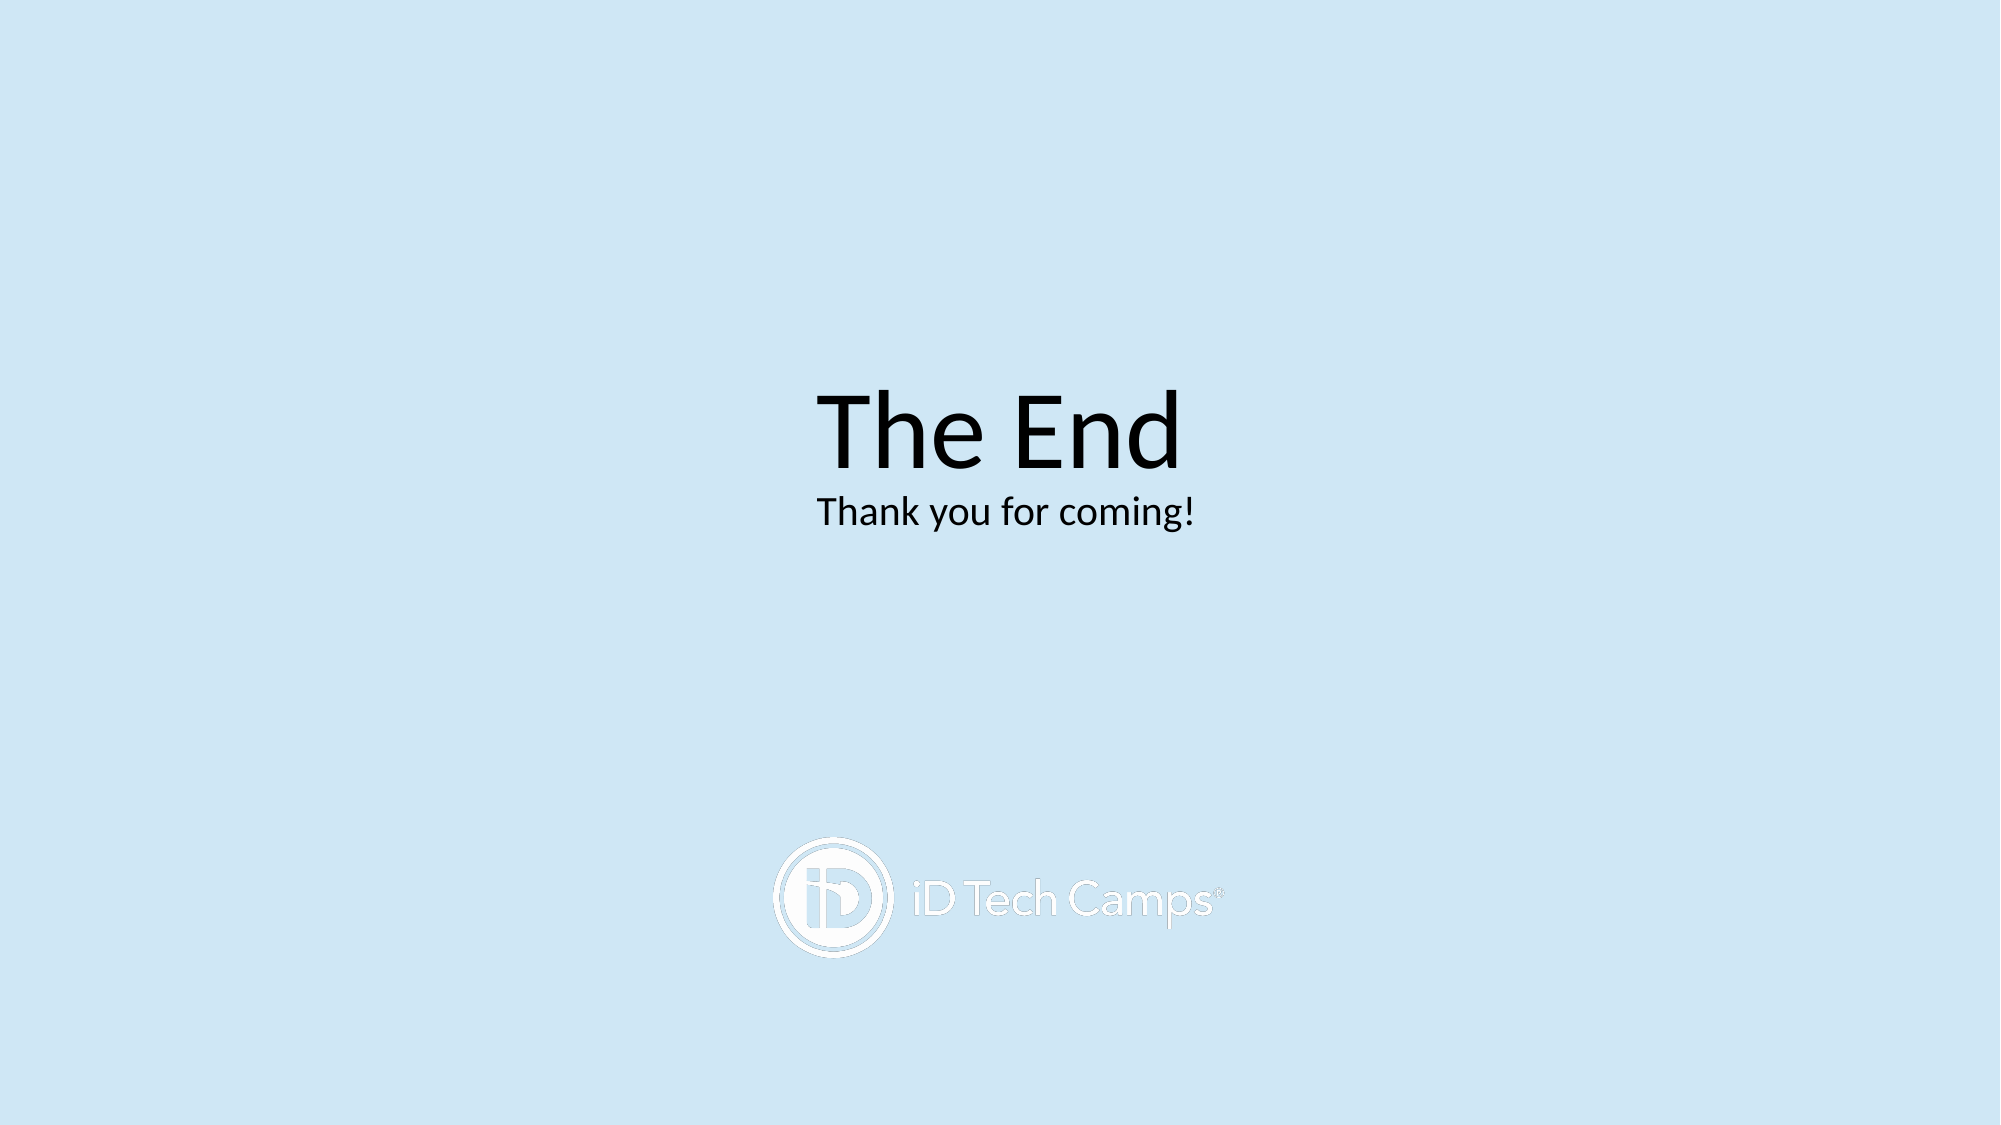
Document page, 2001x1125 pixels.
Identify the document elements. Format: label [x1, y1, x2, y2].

picture [750, 813, 1247, 982]
